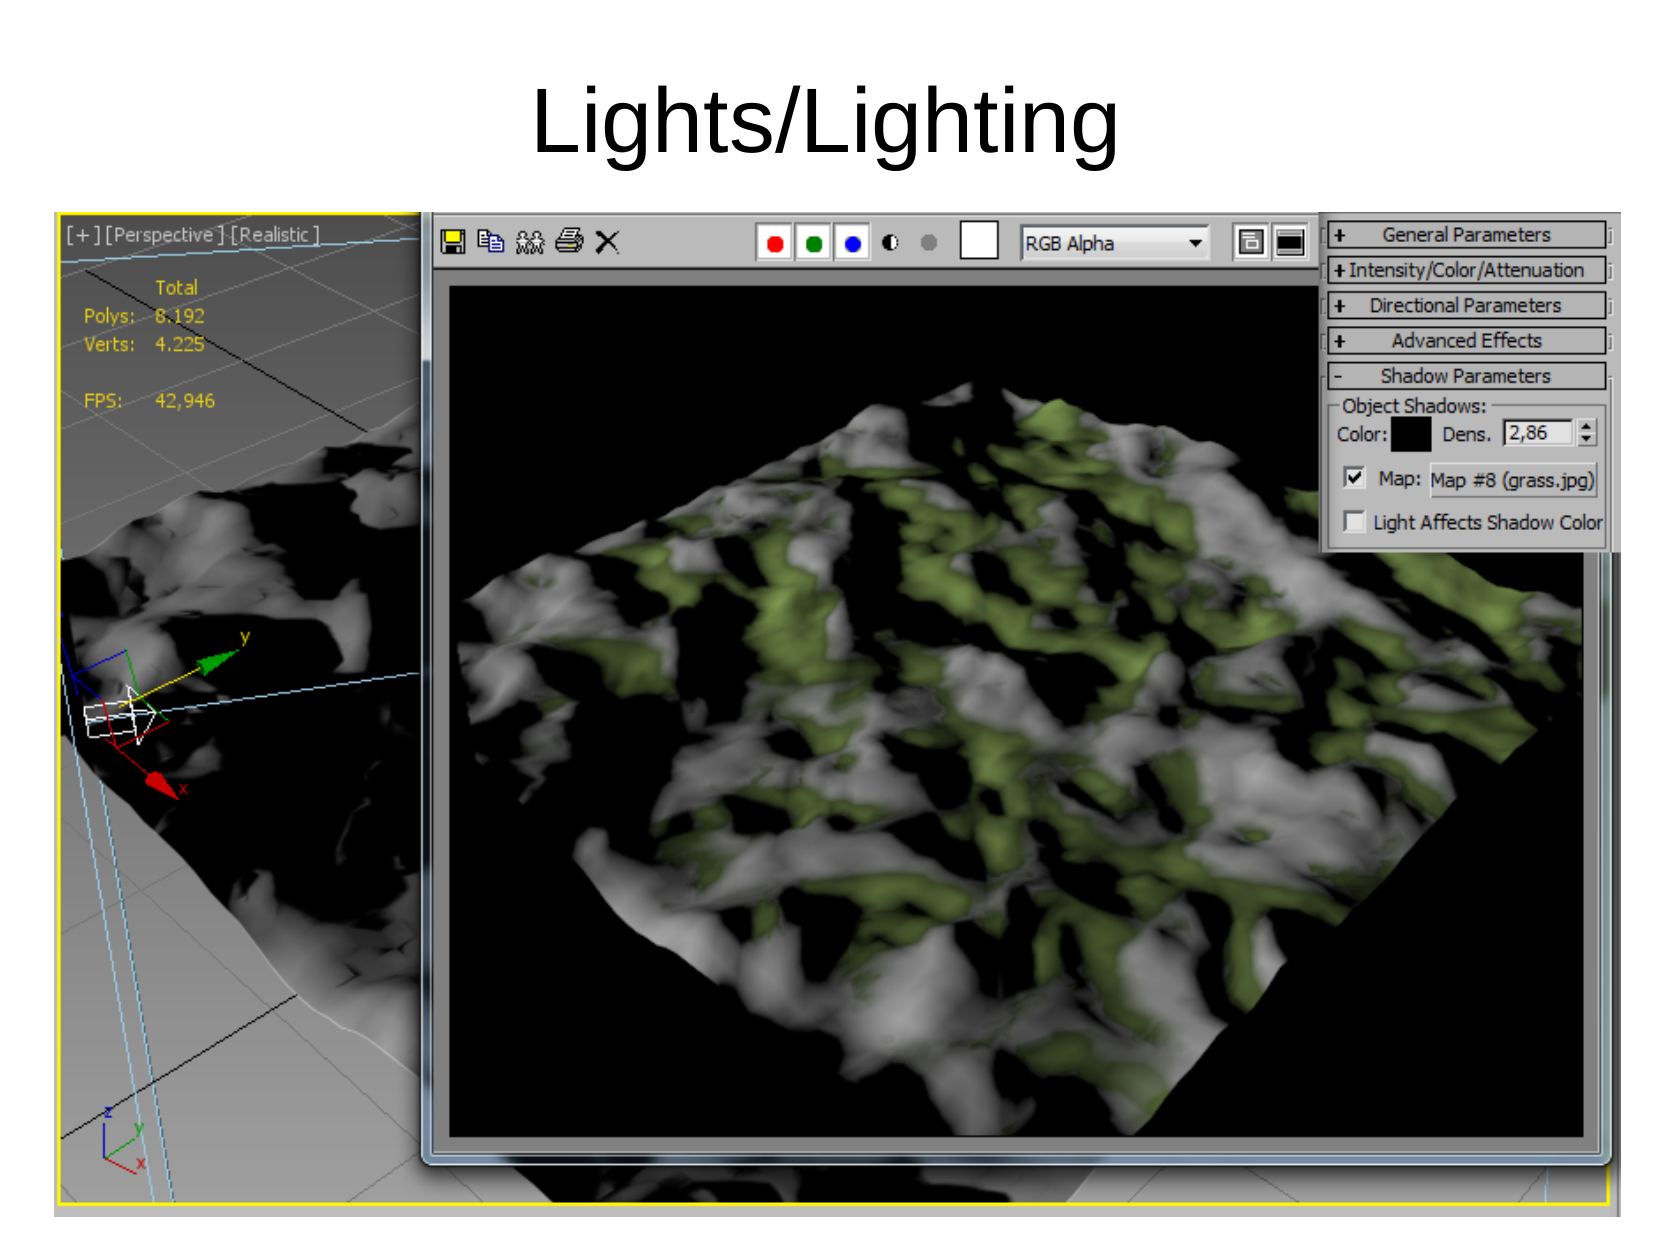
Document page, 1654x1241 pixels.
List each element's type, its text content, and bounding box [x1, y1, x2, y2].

title Lights/Lighting [82, 17, 1571, 212]
picture [54, 212, 1621, 1217]
